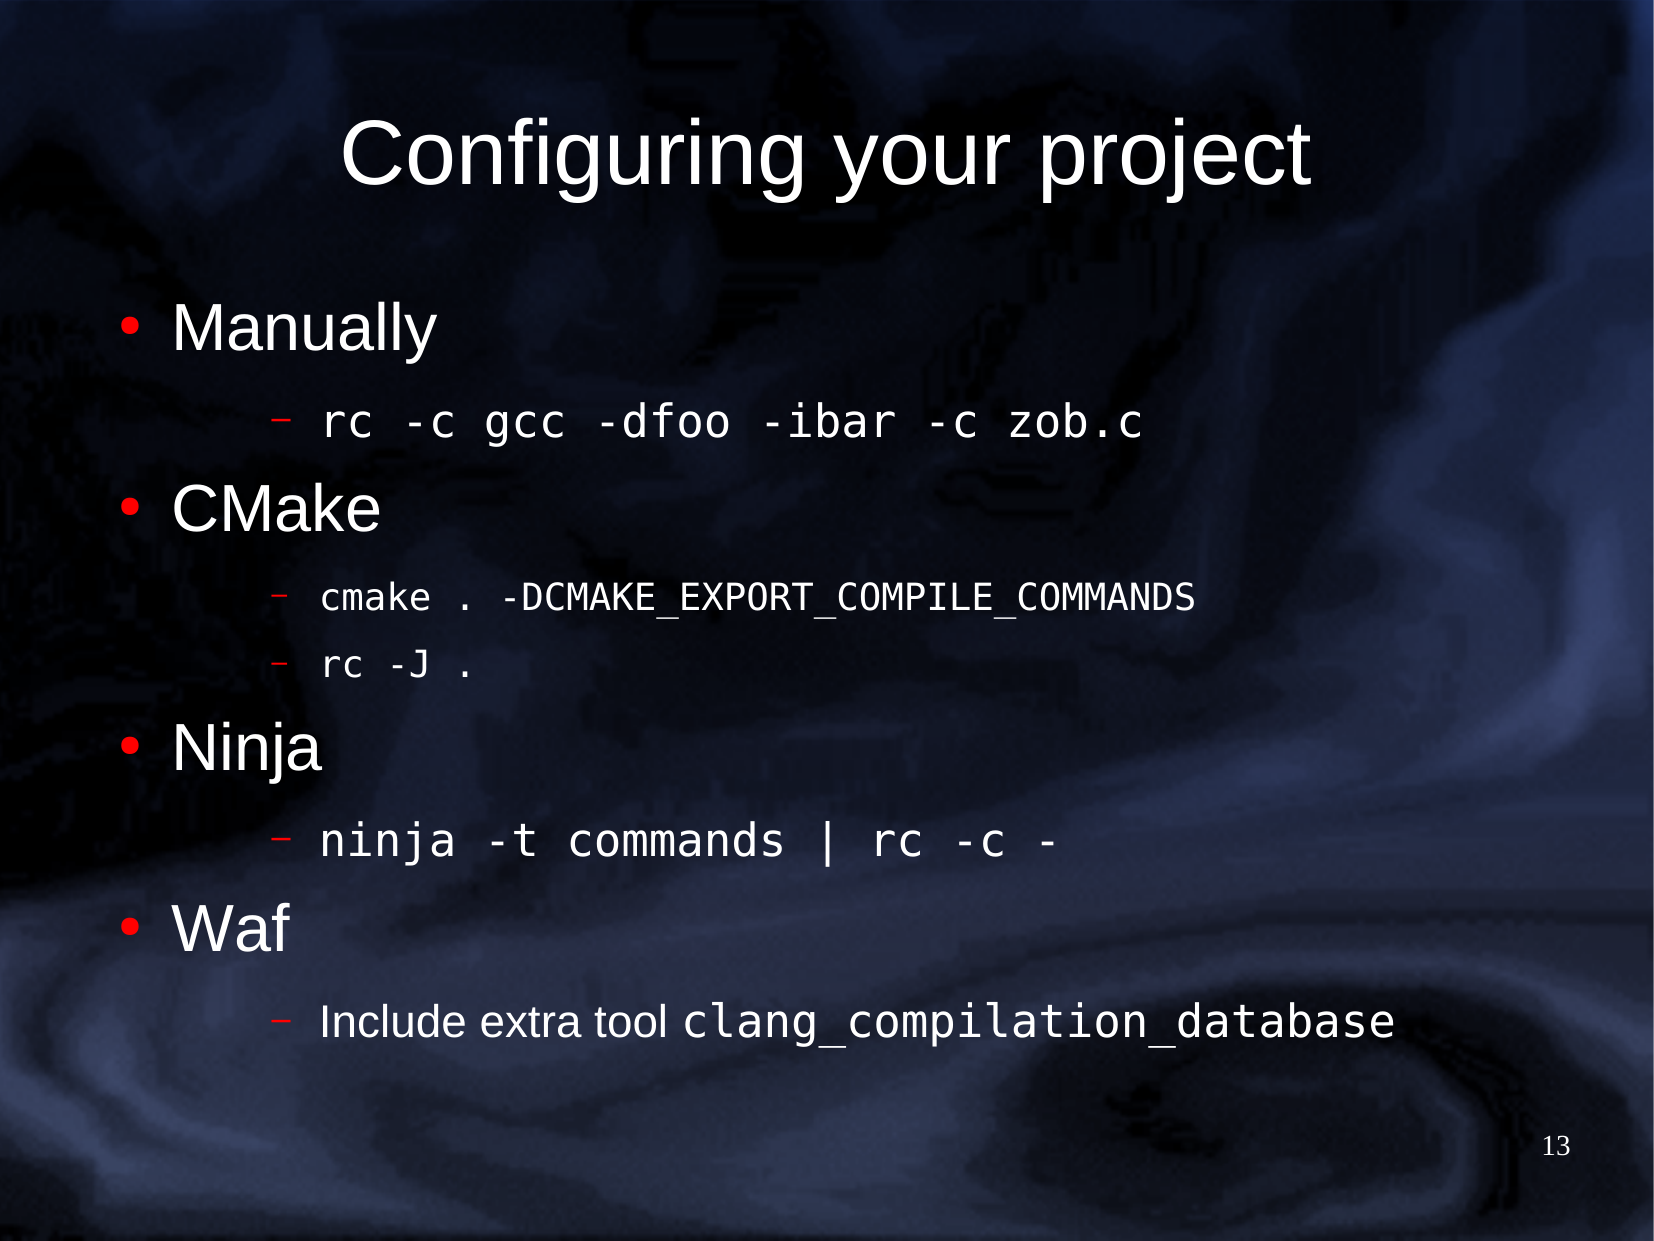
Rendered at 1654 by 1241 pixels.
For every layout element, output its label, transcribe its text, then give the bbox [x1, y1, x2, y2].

title Configuring your project [82, 49, 1571, 257]
list Manually rc -c gcc -dfoo -ibar -c zob.c CMake cmake . -DCMAKE_EXPORT_COMPILE_COMMANDS rc -J . Ninja ninja -t commands | rc -c - Waf Include extra tool clang_compilation_database [82, 290, 1571, 1241]
picture [0, 0, 1654, 1241]
